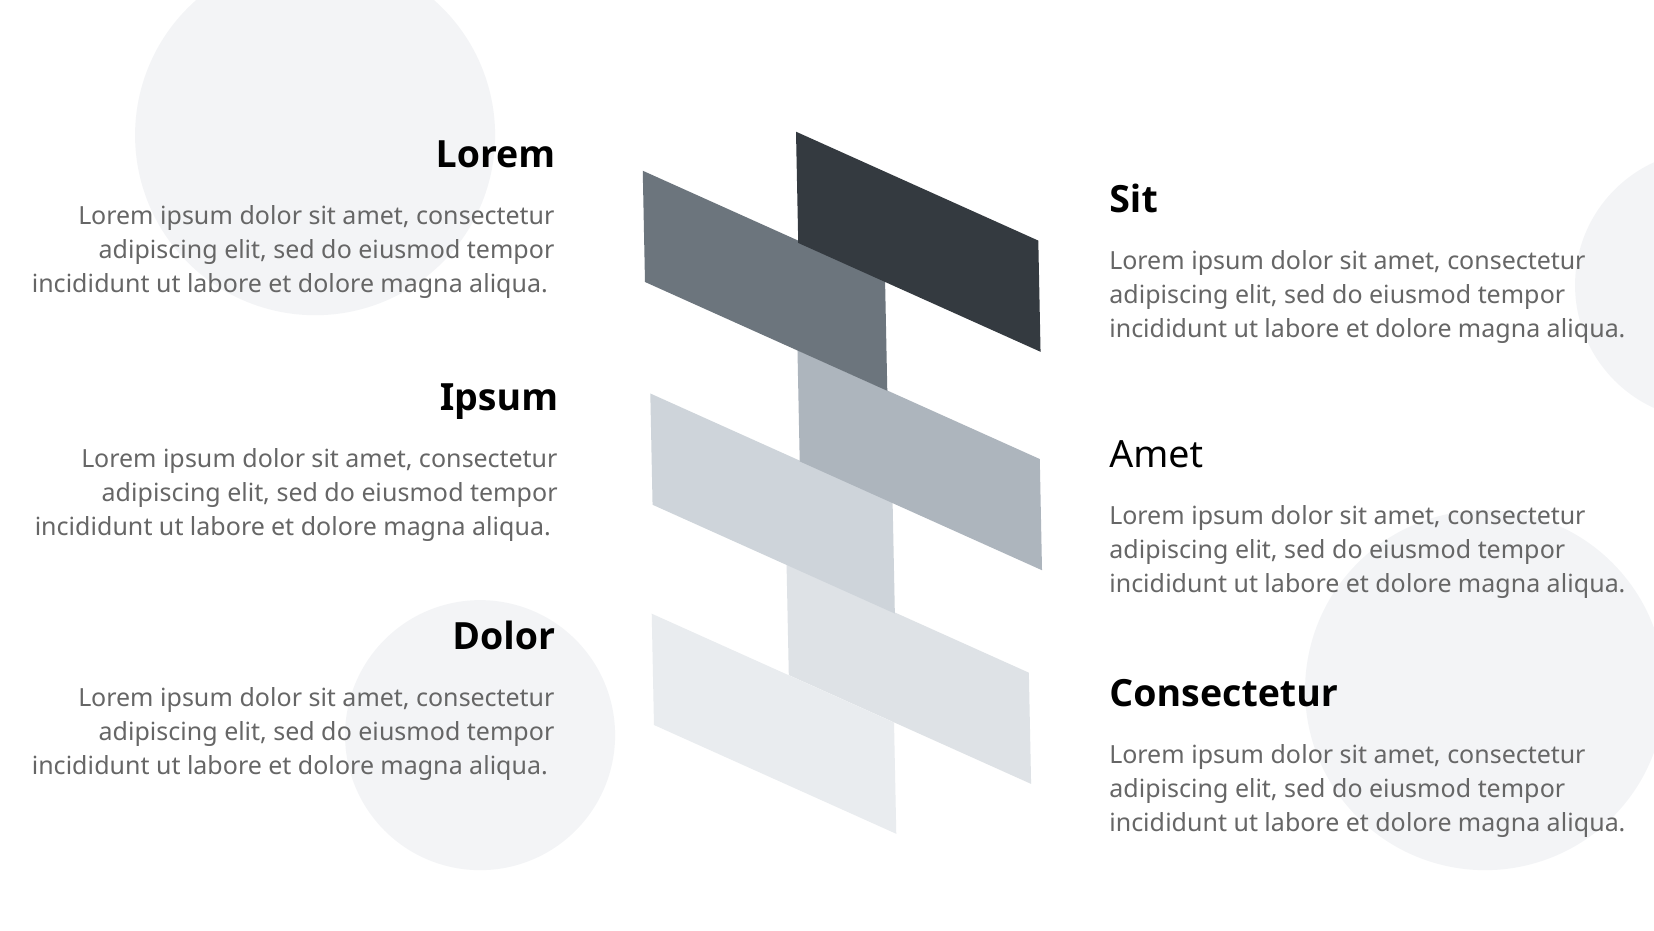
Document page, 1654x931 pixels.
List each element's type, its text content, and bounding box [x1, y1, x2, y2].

text_box Lorem [240, 120, 571, 186]
text_box Lorem ipsum dolor sit amet, consectetur adipiscing elit, sed do eiusmod tempor incididunt ut labore et dolore magna aliqua. [1094, 490, 1650, 614]
text_box Sit [1094, 165, 1425, 231]
text_box Lorem ipsum dolor sit amet, consectetur adipiscing elit, sed do eiusmod tempor incididunt ut labore et dolore magna aliqua. [15, 672, 571, 796]
text_box Lorem ipsum dolor sit amet, consectetur adipiscing elit, sed do eiusmod tempor incididunt ut labore et dolore magna aliqua. [1094, 235, 1650, 358]
text_box Amet [1094, 420, 1425, 487]
text_box Ipsum [243, 362, 574, 429]
text_box Lorem ipsum dolor sit amet, consectetur adipiscing elit, sed do eiusmod tempor incididunt ut labore et dolore magna aliqua. [1094, 729, 1650, 853]
text_box Lorem ipsum dolor sit amet, consectetur adipiscing elit, sed do eiusmod tempor incididunt ut labore et dolore magna aliqua. [18, 432, 574, 608]
text_box Dolor [240, 602, 571, 668]
text_box Lorem ipsum dolor sit amet, consectetur adipiscing elit, sed do eiusmod tempor incididunt ut labore et dolore magna aliqua. [15, 190, 571, 313]
text_box Consectetur [1094, 659, 1425, 726]
